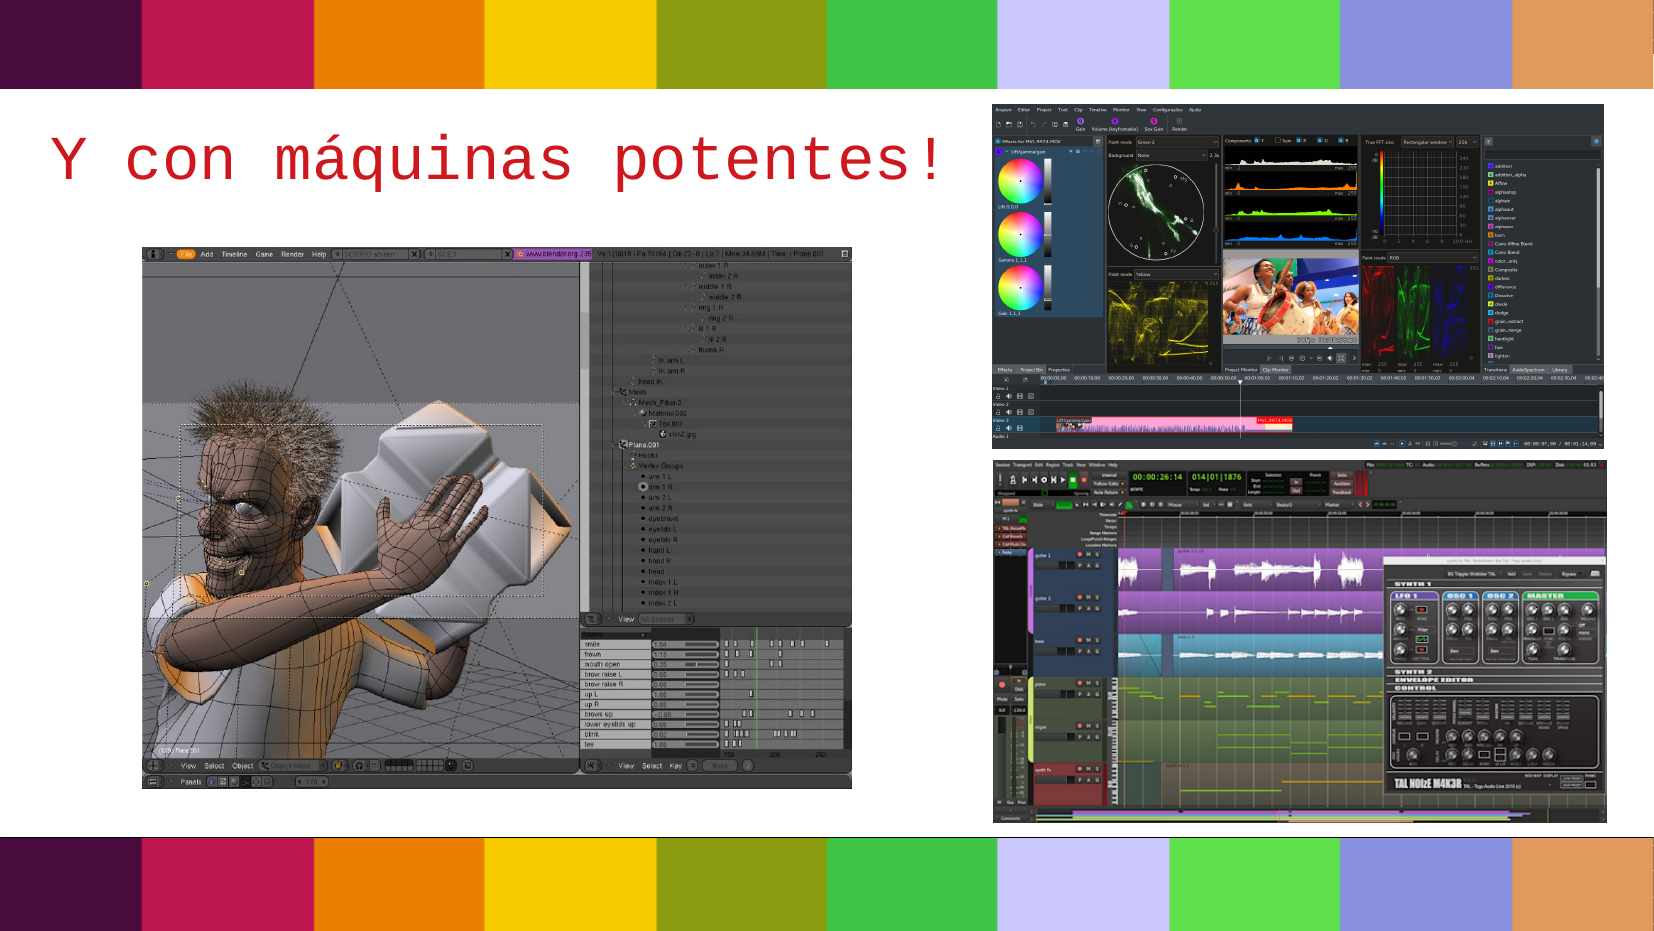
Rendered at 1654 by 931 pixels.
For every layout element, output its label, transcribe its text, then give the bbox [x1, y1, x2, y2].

text_box Y con máquinas potentes! [35, 119, 992, 206]
picture [992, 104, 1604, 449]
picture [993, 460, 1607, 824]
picture [0, 0, 1654, 89]
picture [142, 247, 852, 789]
picture [0, 837, 1654, 931]
